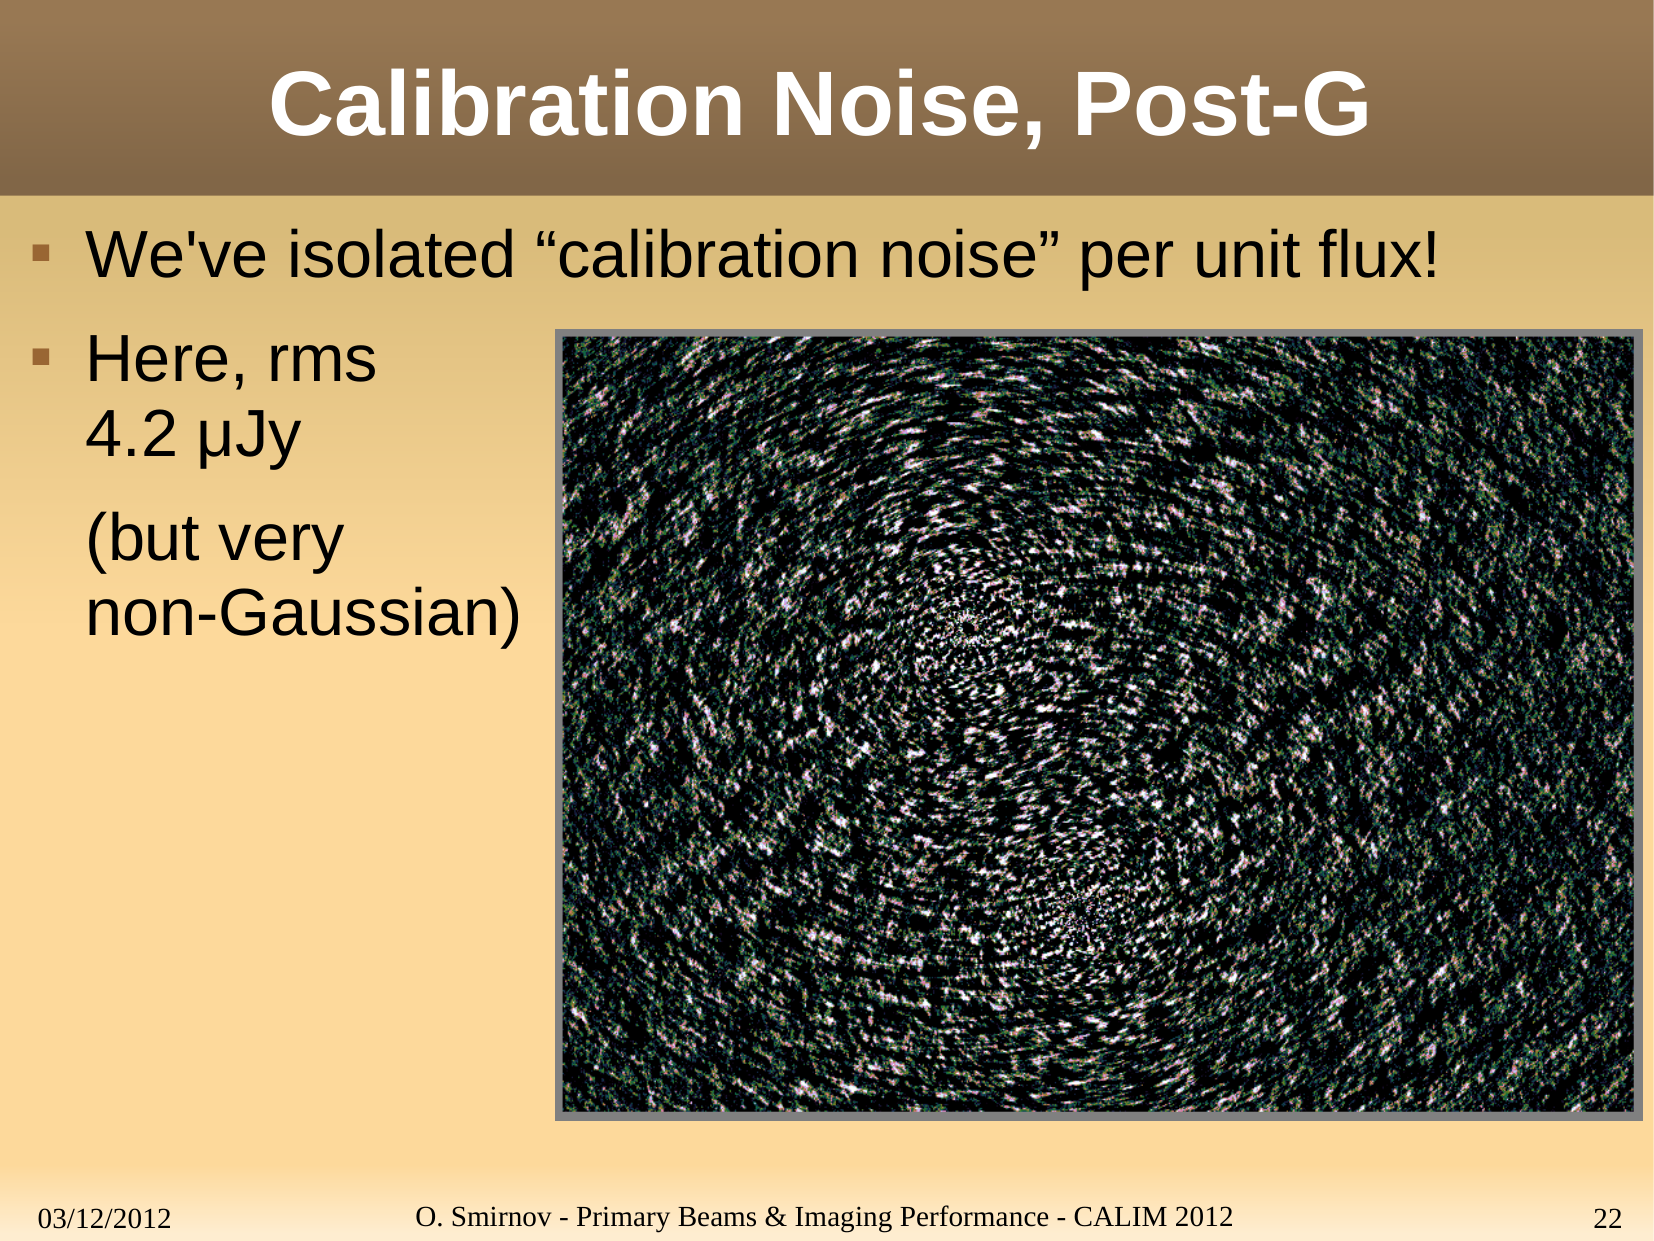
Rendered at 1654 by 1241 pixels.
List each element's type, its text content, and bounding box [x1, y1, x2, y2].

picture [0, 0, 1654, 1241]
title Calibration Noise, Post-G [76, 0, 1565, 208]
list We've isolated “calibration noise” per unit flux! Here, rms 4.2 μJy (but very non-Gaussian) [15, 216, 1504, 1036]
